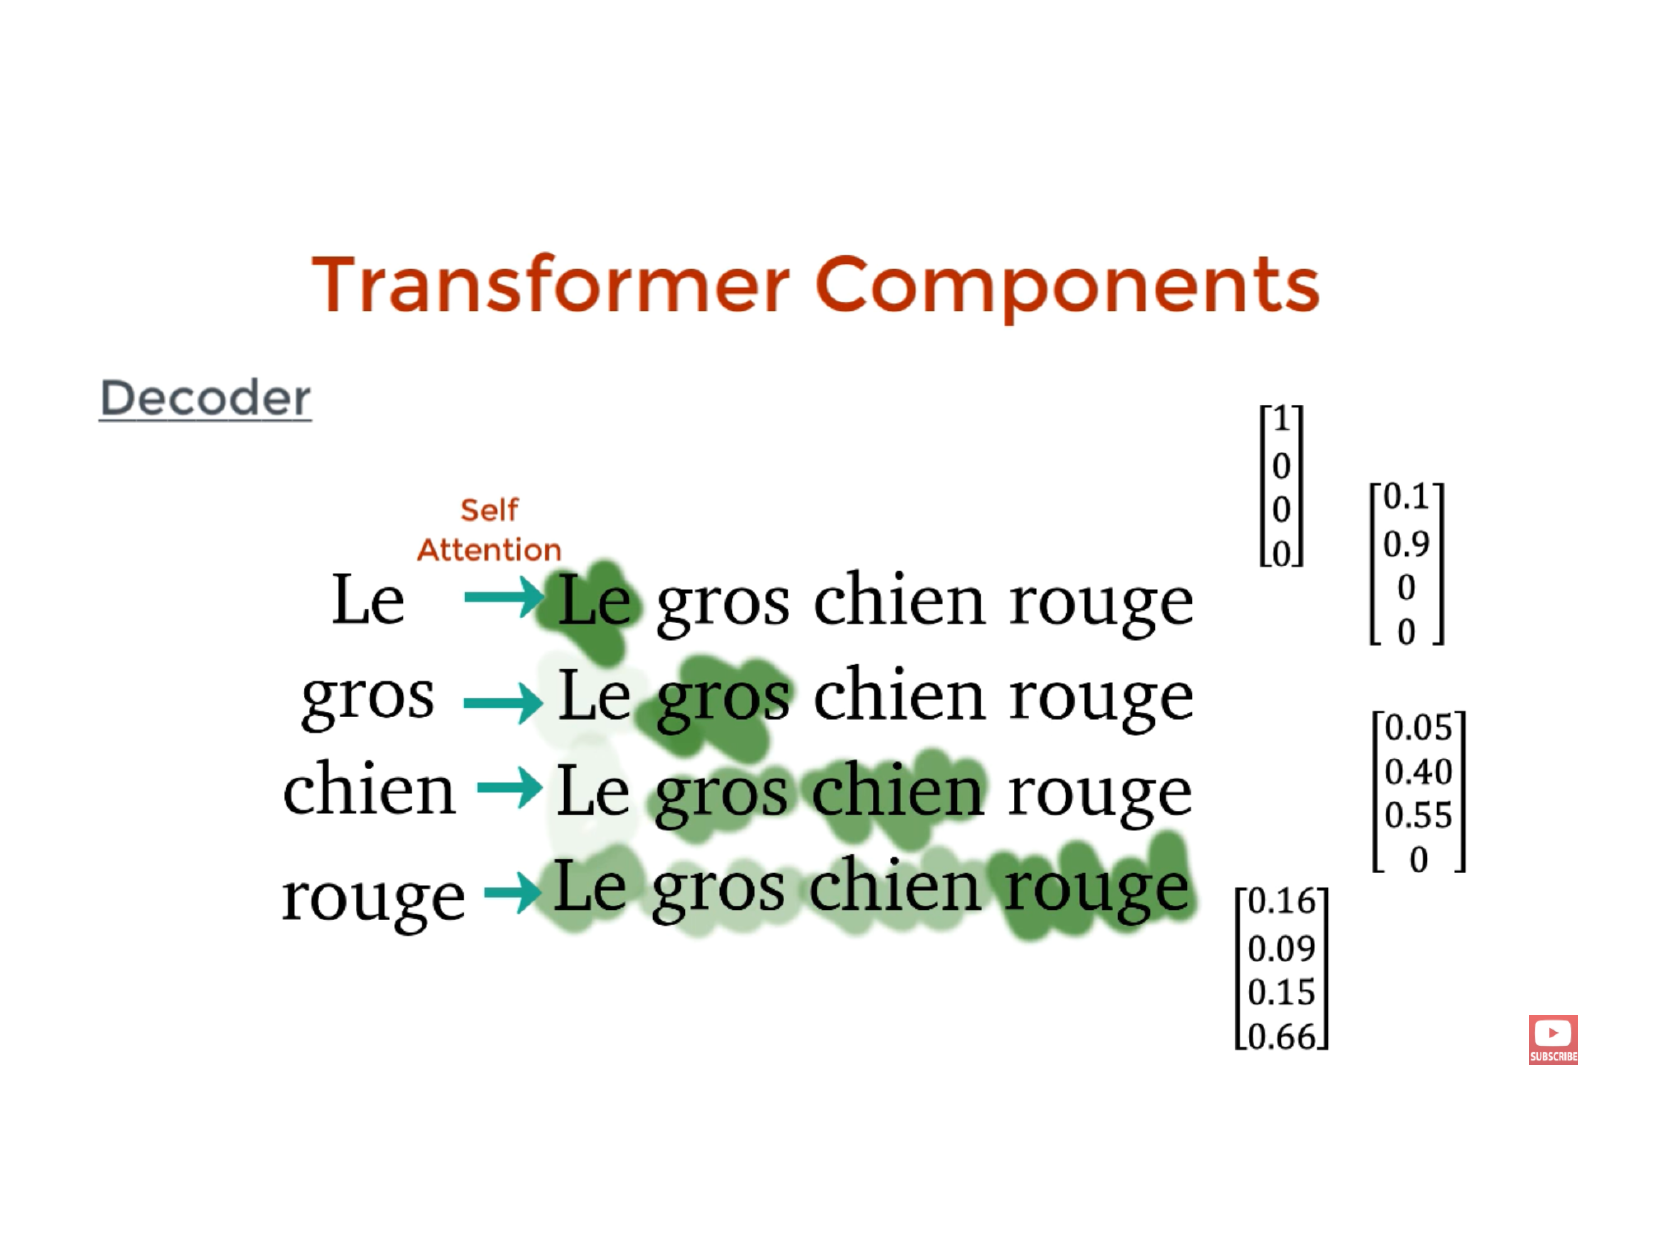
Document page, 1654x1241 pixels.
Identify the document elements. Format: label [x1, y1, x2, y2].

picture [23, 203, 1606, 1094]
